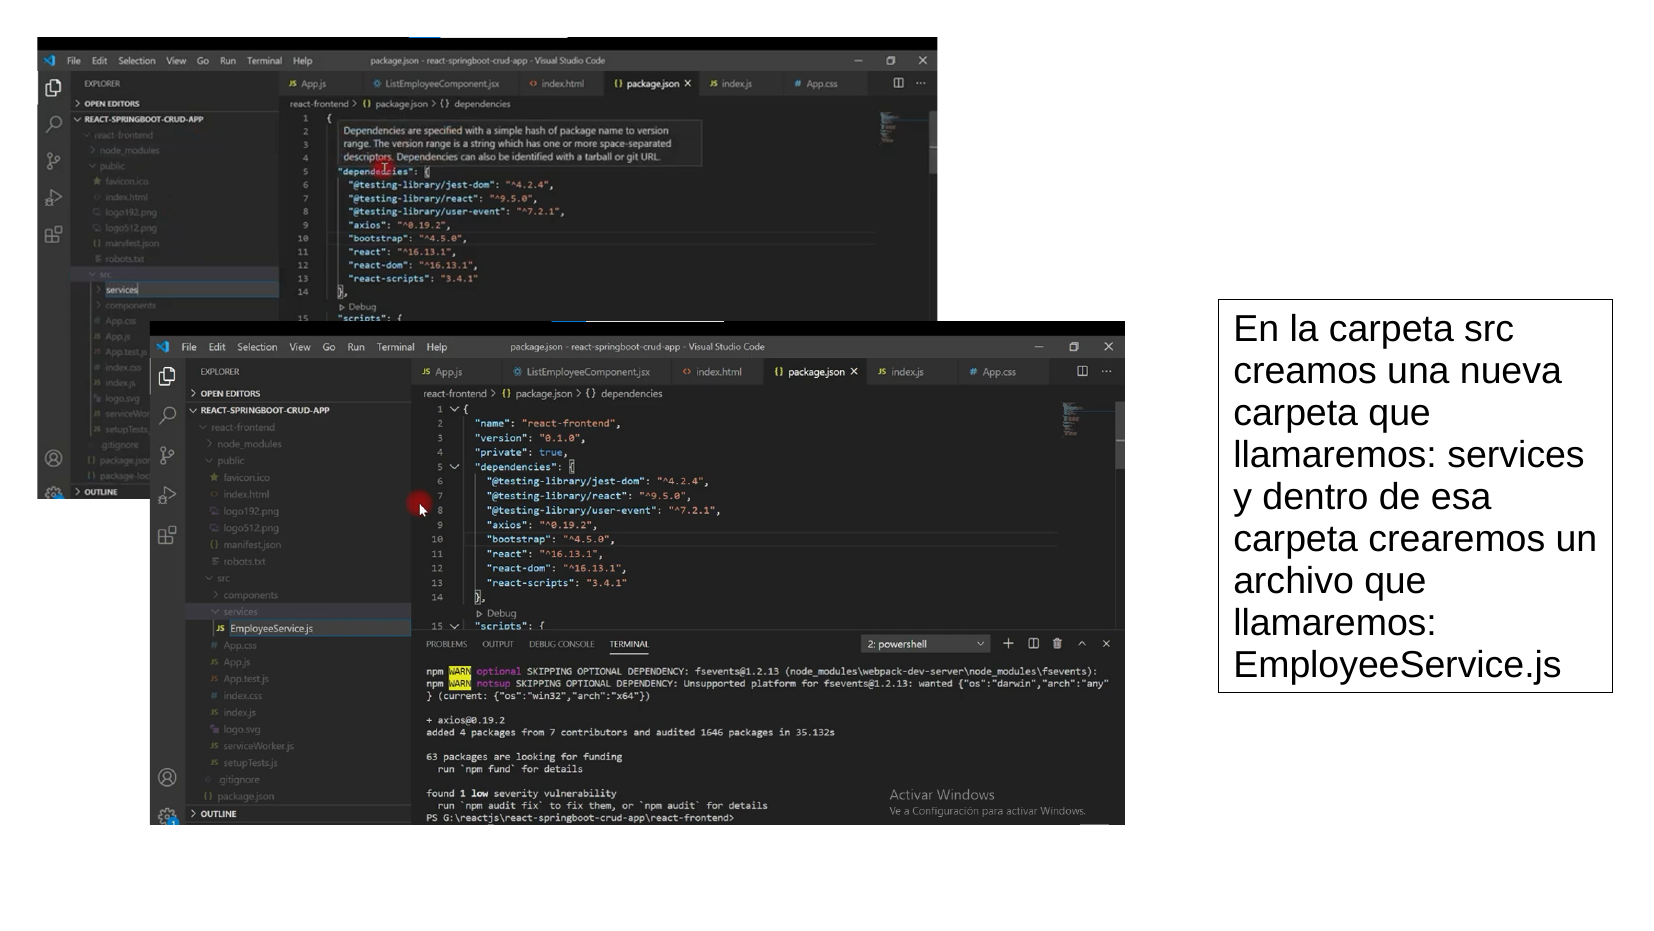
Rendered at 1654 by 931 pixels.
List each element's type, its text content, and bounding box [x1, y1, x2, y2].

text_box En la carpeta src creamos una nueva carpeta que llamaremos: services y dentro de esa carpeta crearemos un archivo que llamaremos: EmployeeService.js [1218, 299, 1613, 693]
picture [37, 37, 1125, 825]
